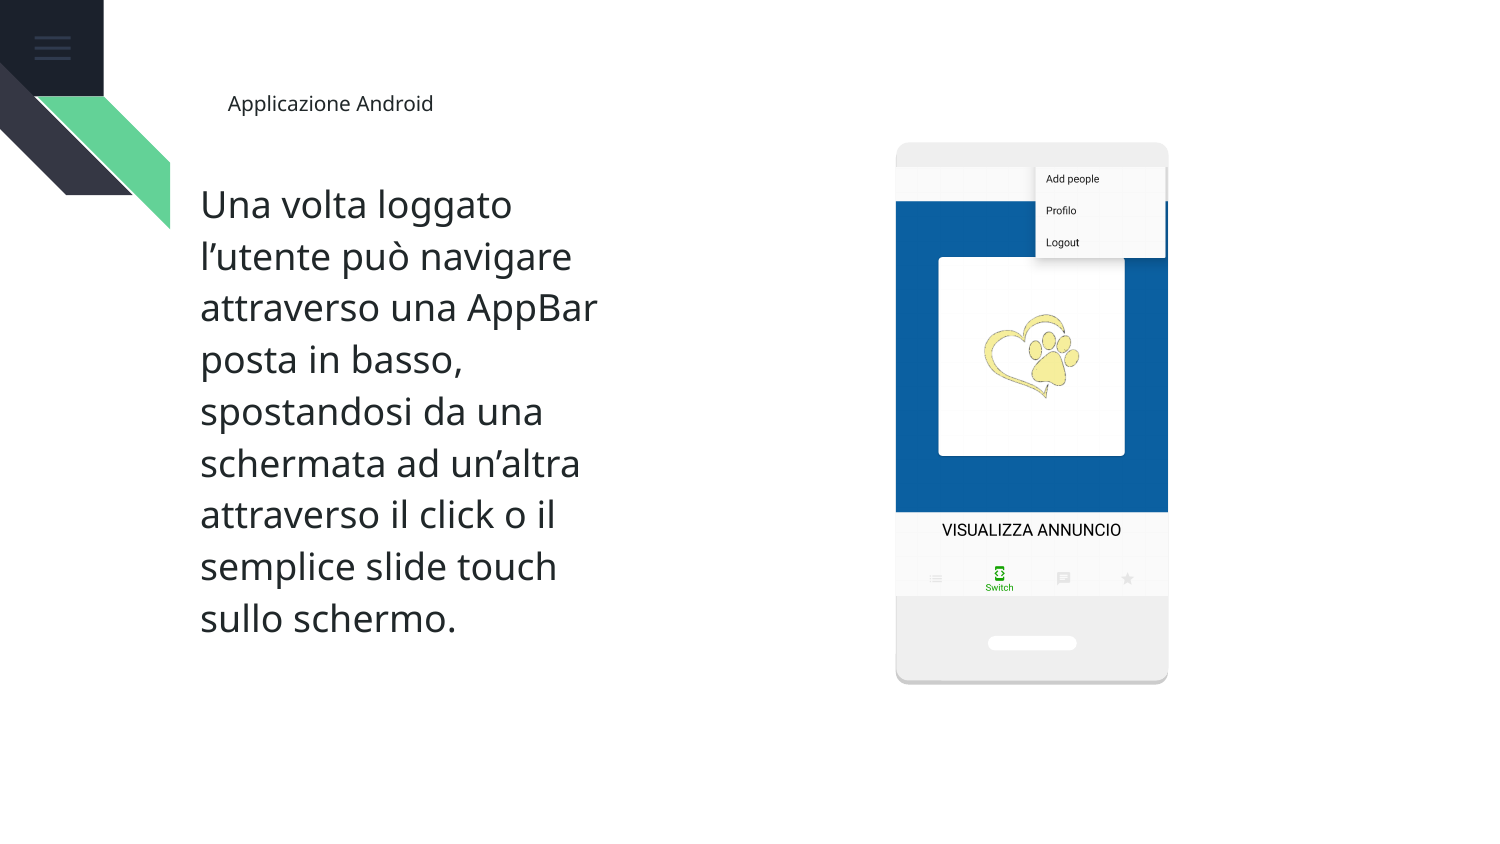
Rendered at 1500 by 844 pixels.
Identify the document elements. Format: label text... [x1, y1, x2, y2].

title Una volta loggato l’utente può navigare attraverso una AppBar posta in basso, spostandosi da una schermata ad un’altra attraverso il click o il semplice slide touch sullo schermo. [185, 159, 660, 685]
picture [895, 167, 1168, 596]
text_box [895, 142, 1169, 685]
title Applicazione Android [212, 75, 706, 160]
